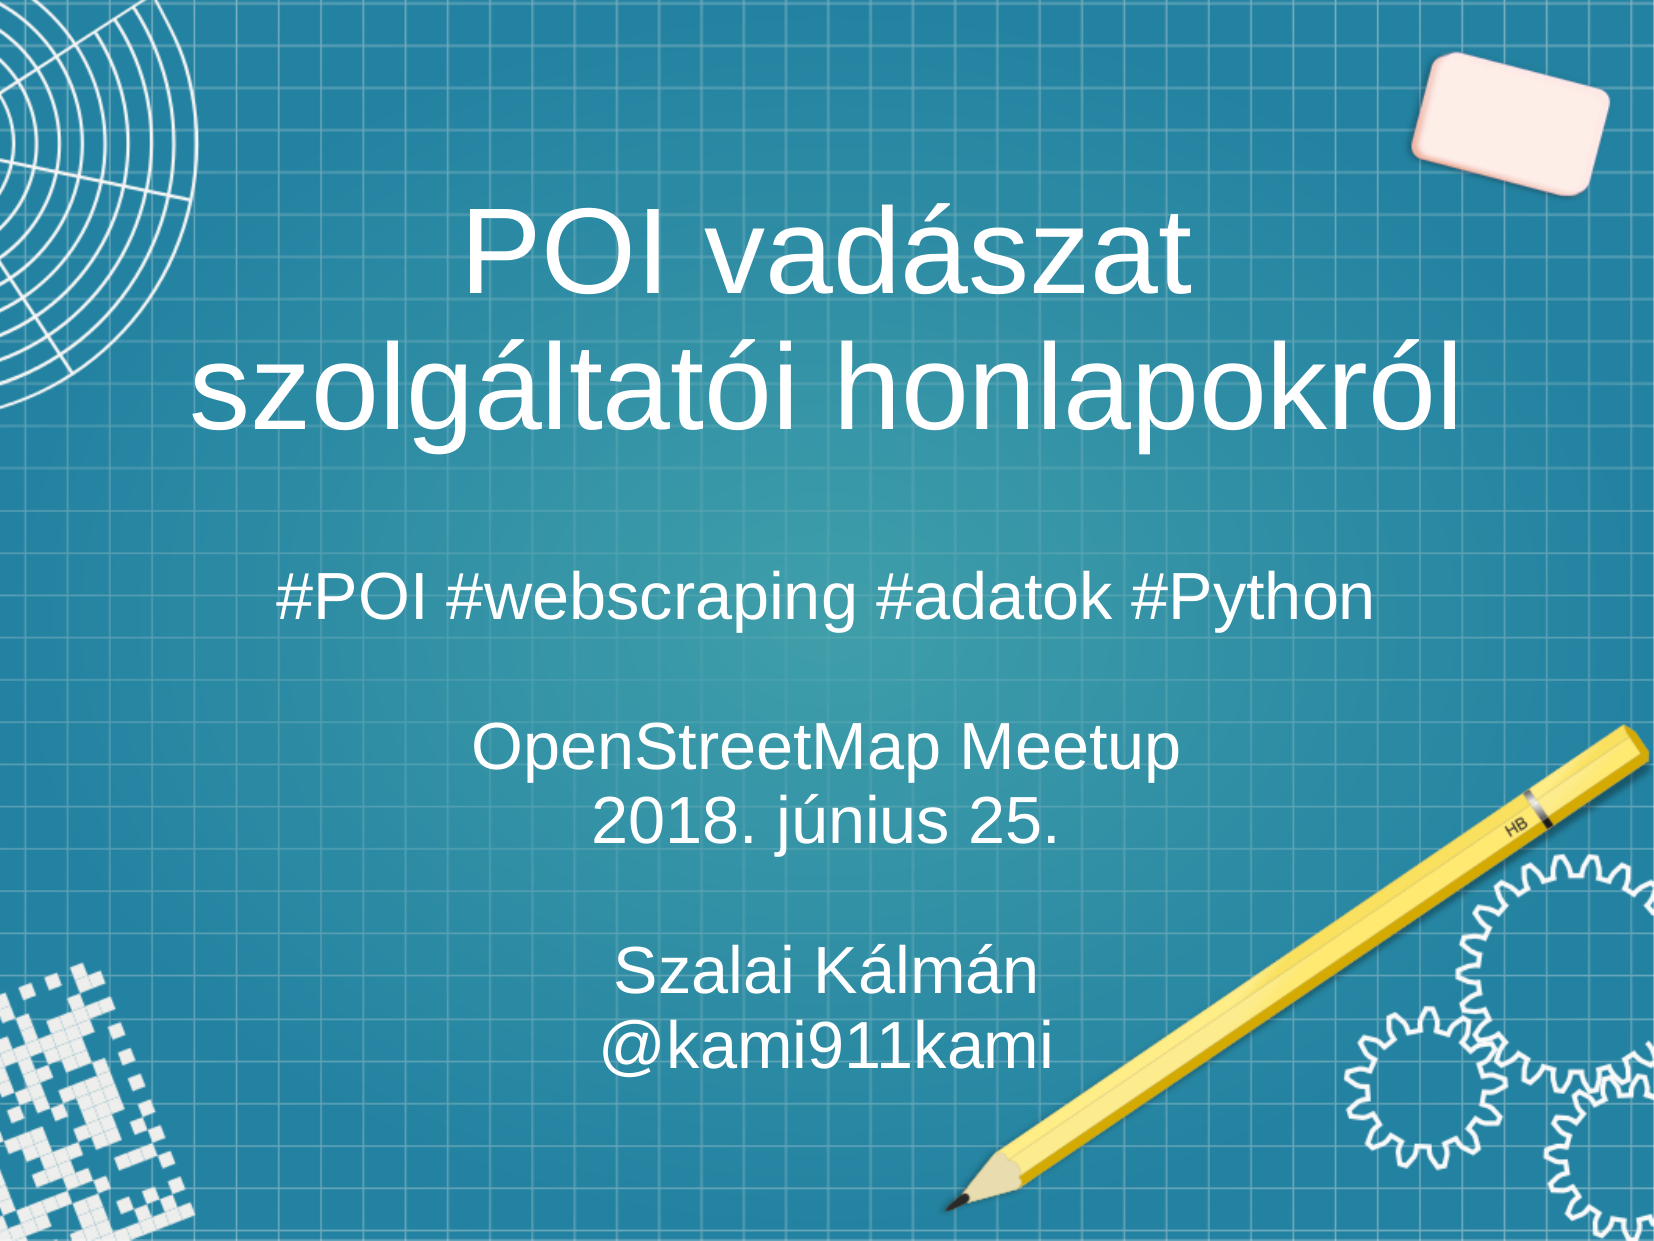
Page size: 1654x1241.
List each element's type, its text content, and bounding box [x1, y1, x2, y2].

subtitle #POI #webscraping #adatok #Python OpenStreetMap Meetup 2018. június 25. Szalai Kálmán @kami911kami [82, 519, 1571, 1123]
picture [0, 0, 1654, 1241]
title POI vadászat szolgáltatói honlapokról [82, 177, 1571, 461]
